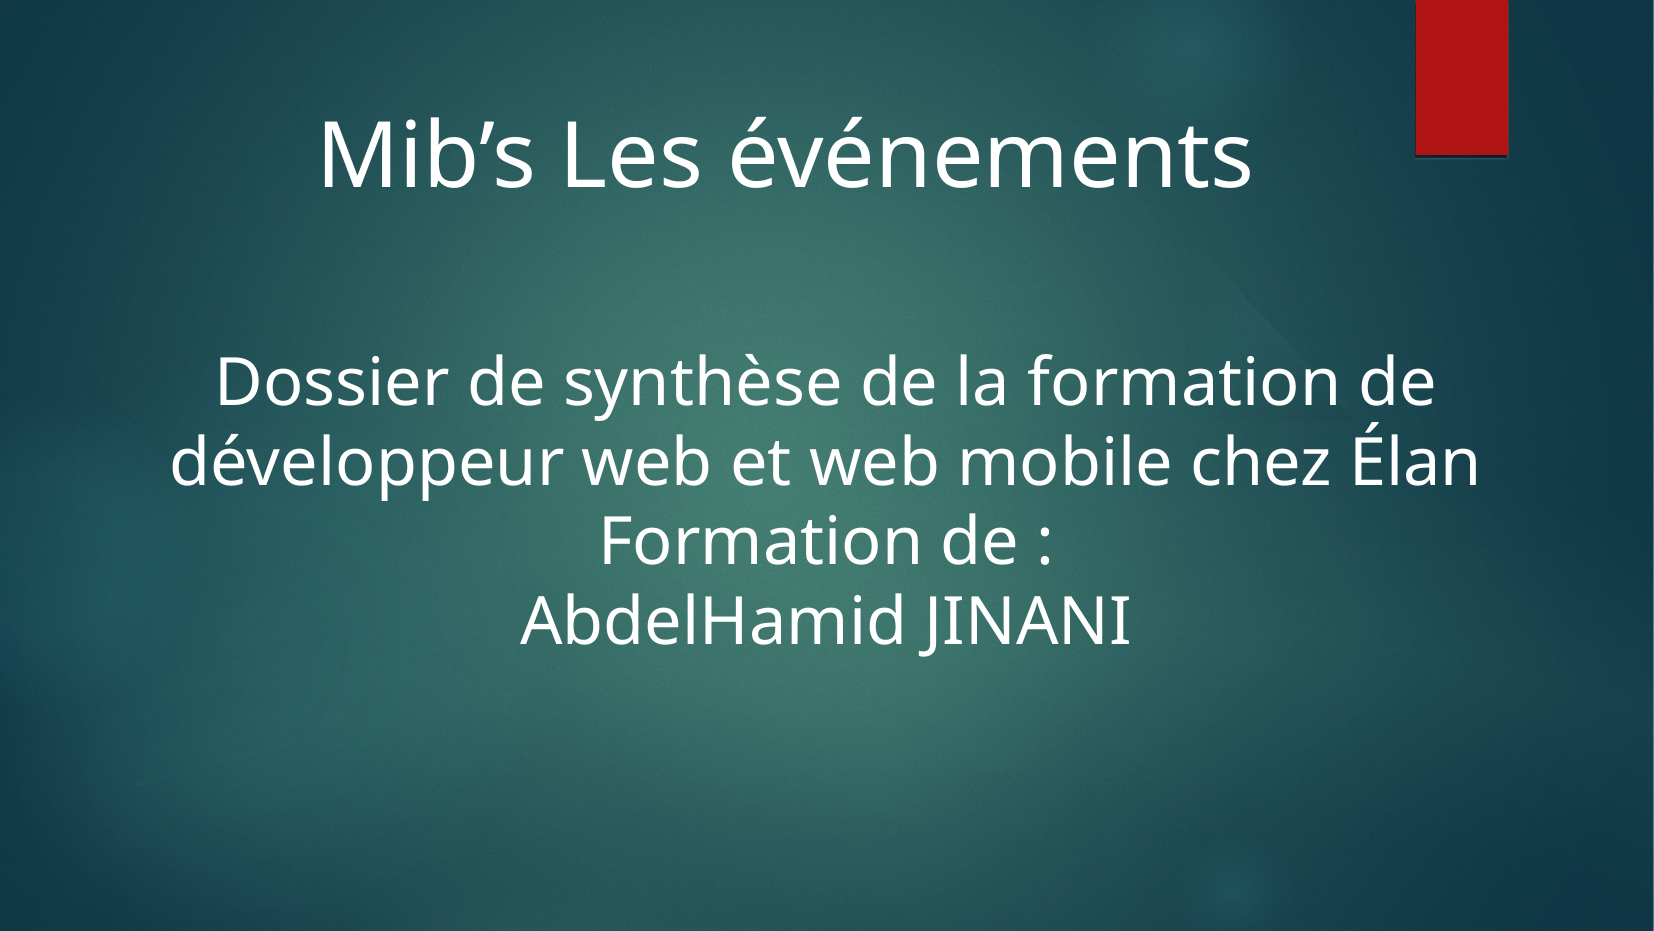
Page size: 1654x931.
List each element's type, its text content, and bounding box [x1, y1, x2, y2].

text_box Dossier de synthèse de la formation de développeur web et web mobile chez Élan Formation de :​ AbdelHamid JINANI​ ​ [116, 330, 1538, 746]
text_box Mib’s Les événements​ [264, 88, 1308, 214]
picture [0, 0, 1654, 931]
